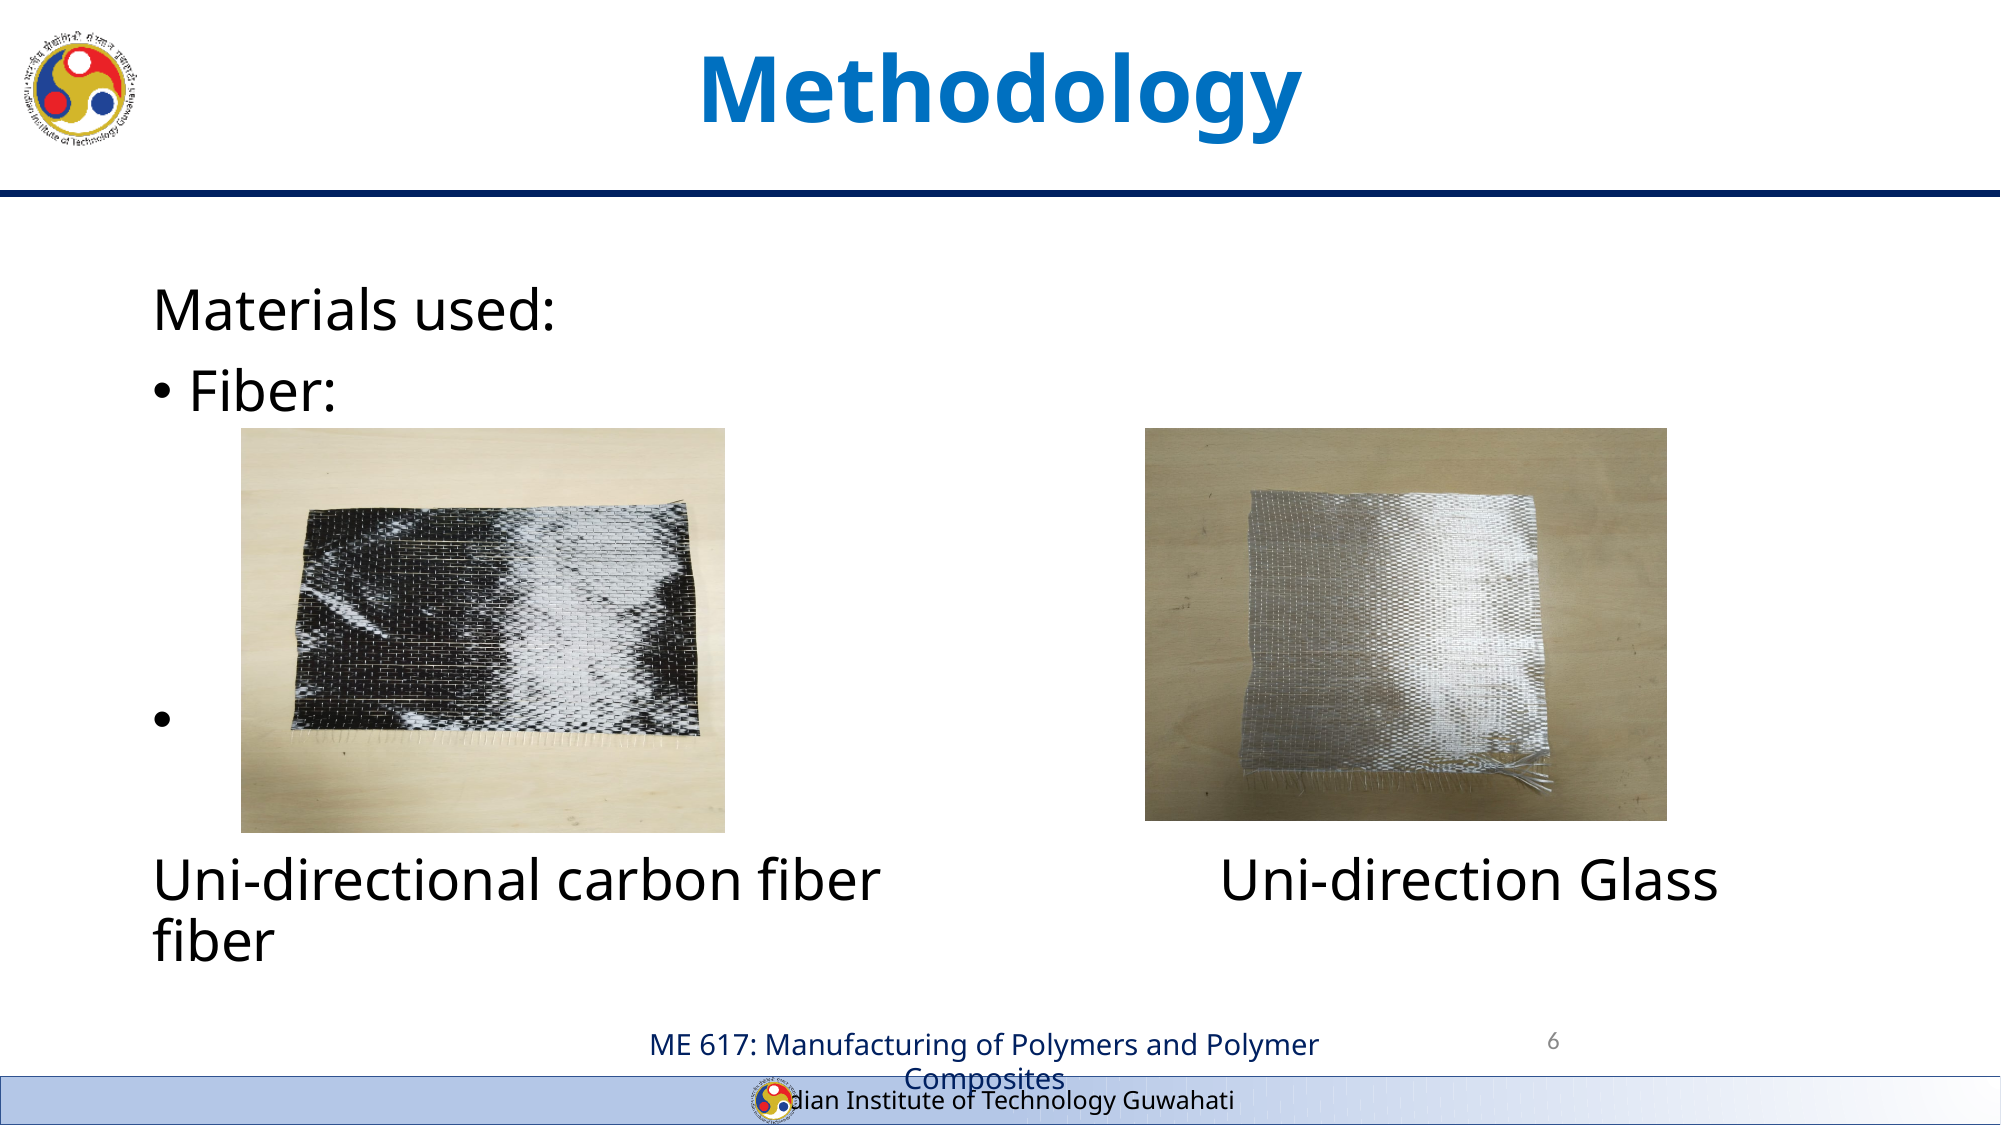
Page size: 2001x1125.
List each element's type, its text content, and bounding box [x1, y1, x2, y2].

list Materials used: Fiber: Uni-directional carbon fiber Uni-direction Glass fiber [137, 274, 1863, 988]
picture [241, 429, 725, 833]
text_box [1531, 1009, 1982, 1070]
title Methodology [137, 36, 1863, 155]
picture [1145, 429, 1667, 821]
